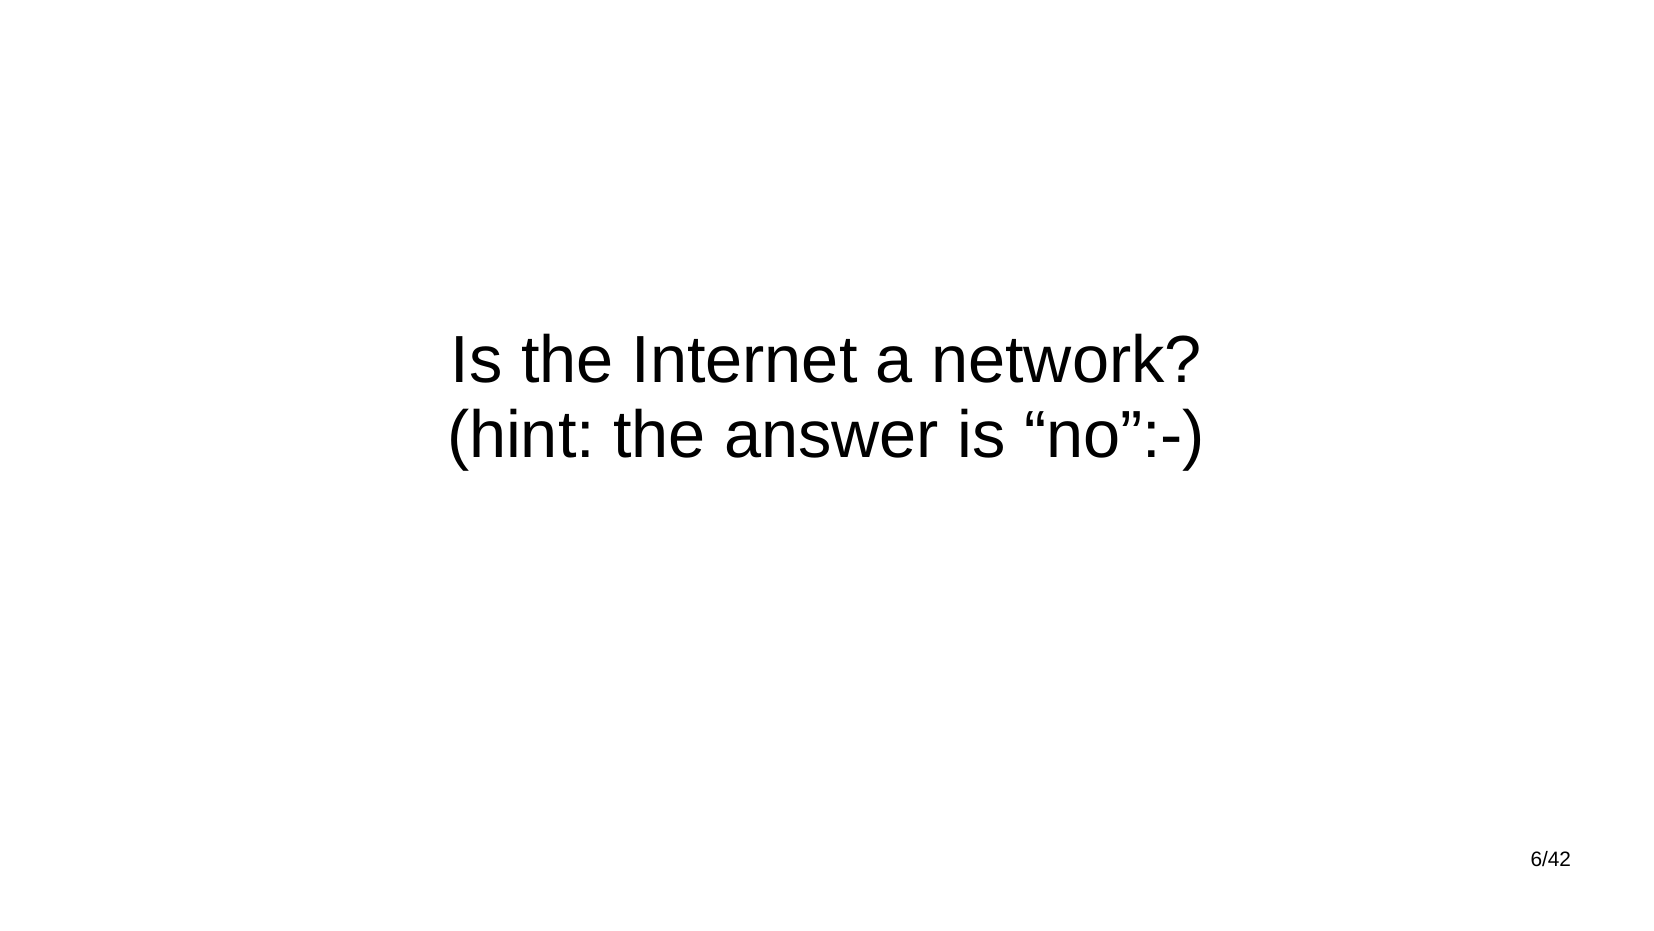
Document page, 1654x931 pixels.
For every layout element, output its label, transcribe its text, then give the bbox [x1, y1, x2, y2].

subtitle Is the Internet a network? (hint: the answer is “no”:-) [82, 37, 1571, 757]
